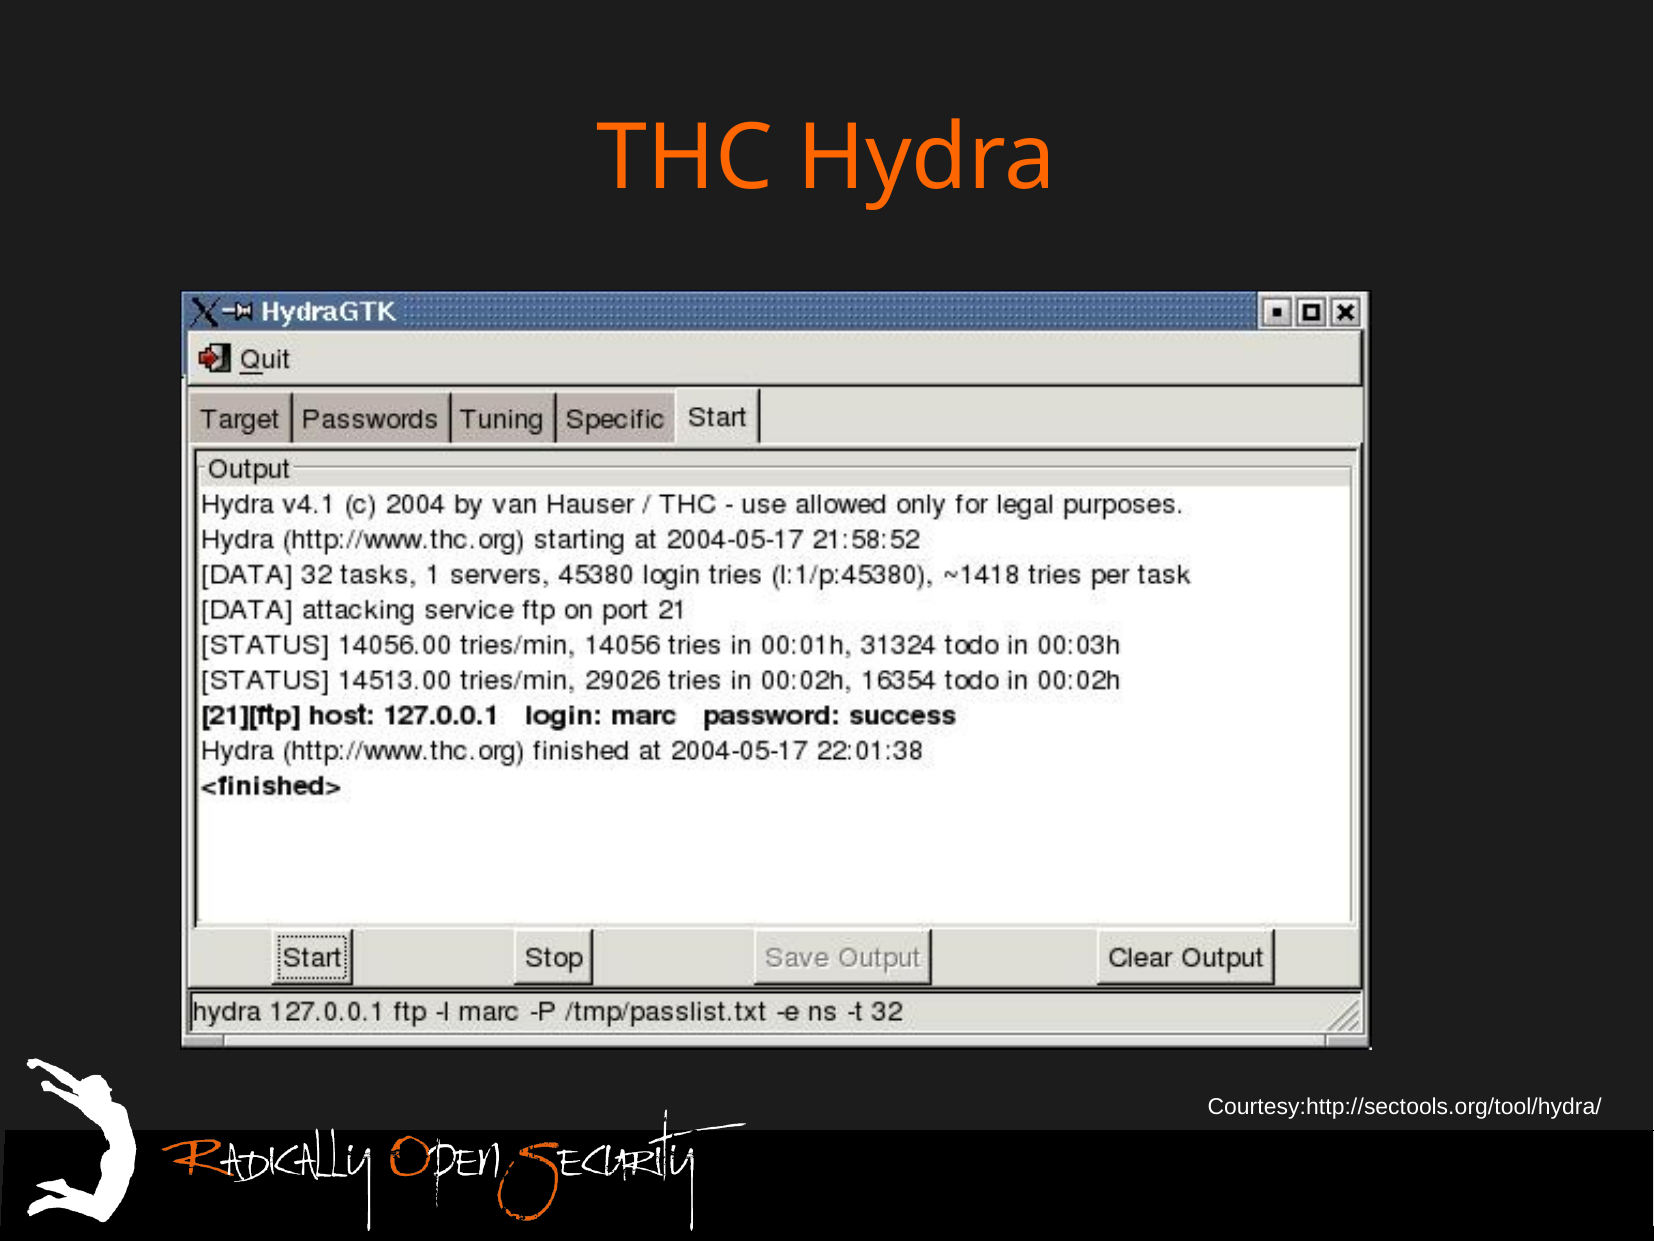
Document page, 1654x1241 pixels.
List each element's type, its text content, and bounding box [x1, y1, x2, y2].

text_box Courtesy:http://sectools.org/tool/hydra/ [1192, 1086, 1645, 1129]
picture [0, 290, 1372, 1241]
title THC Hydra [82, 49, 1571, 257]
